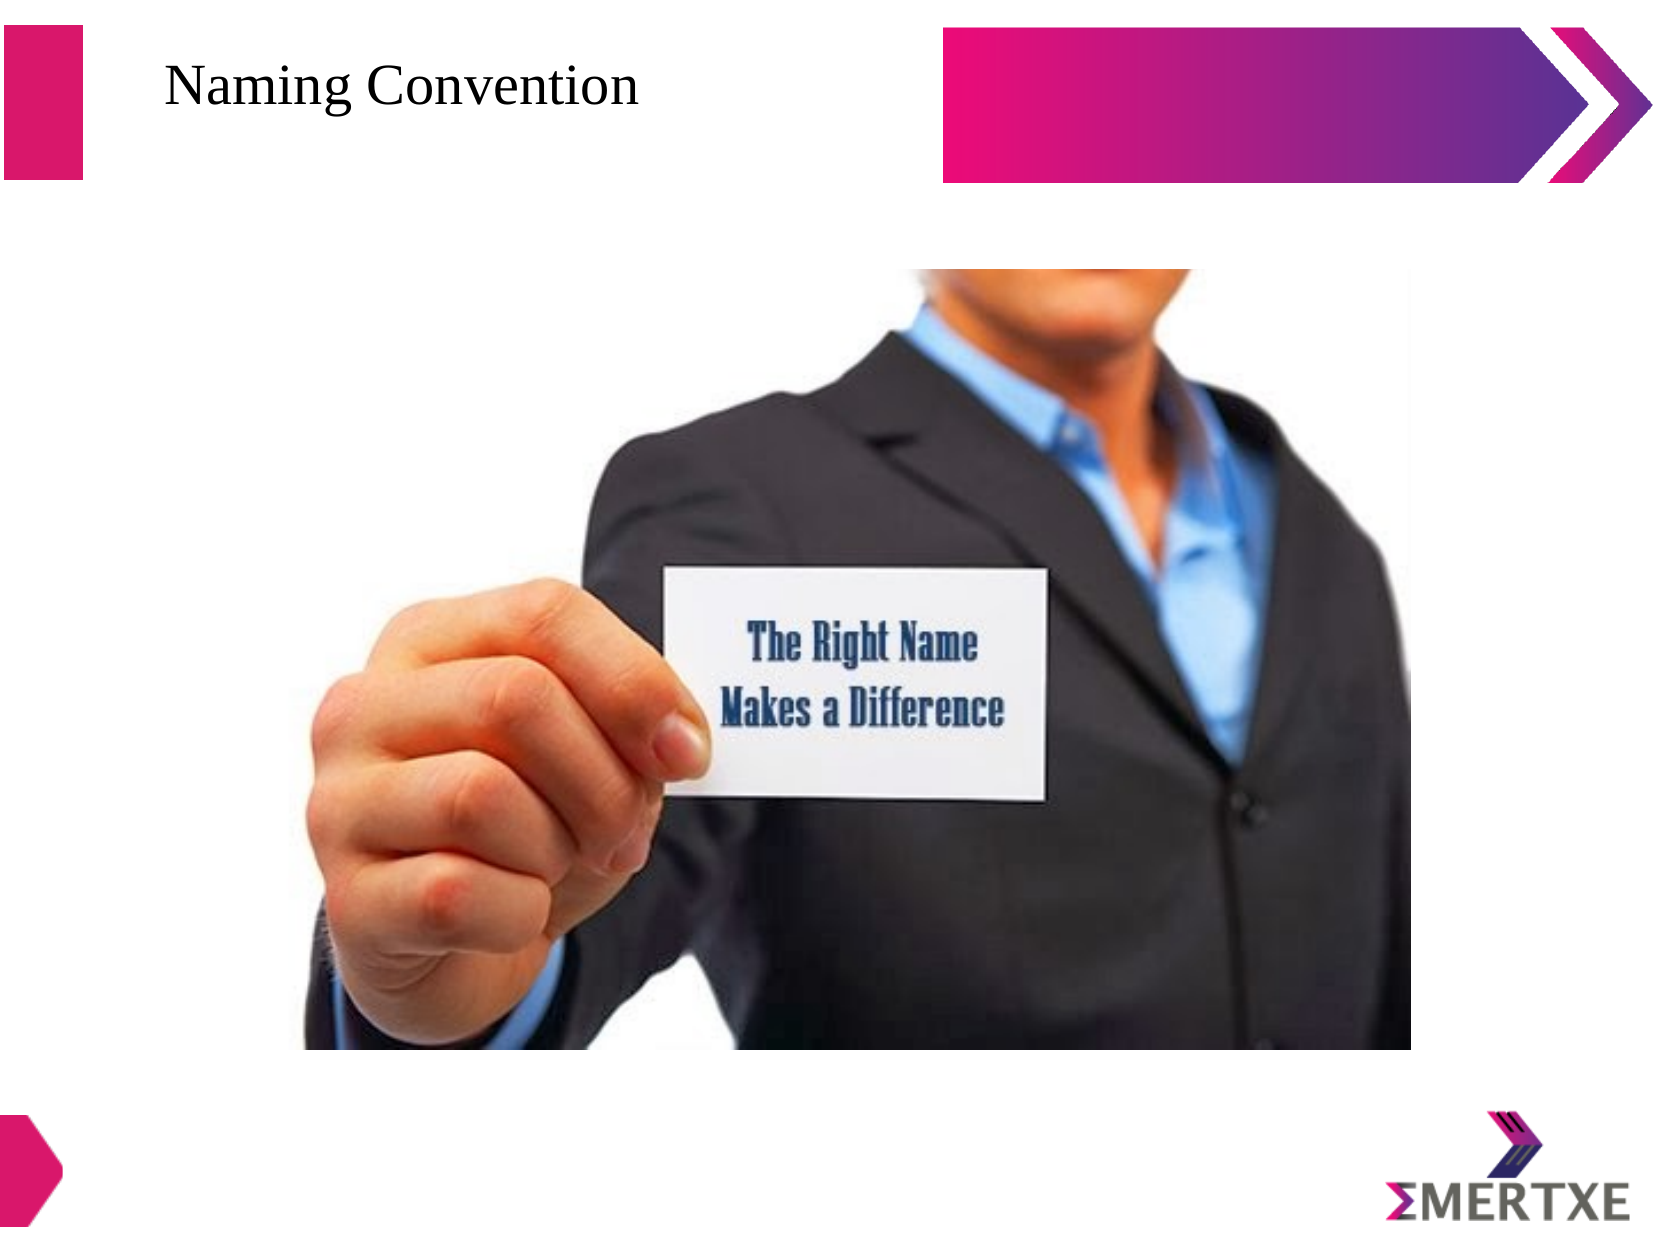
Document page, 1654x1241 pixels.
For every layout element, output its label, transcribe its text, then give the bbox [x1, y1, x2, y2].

picture [943, 27, 1653, 183]
picture [1385, 1107, 1631, 1221]
picture [180, 269, 1411, 1051]
text_box Naming Convention [150, 45, 811, 125]
